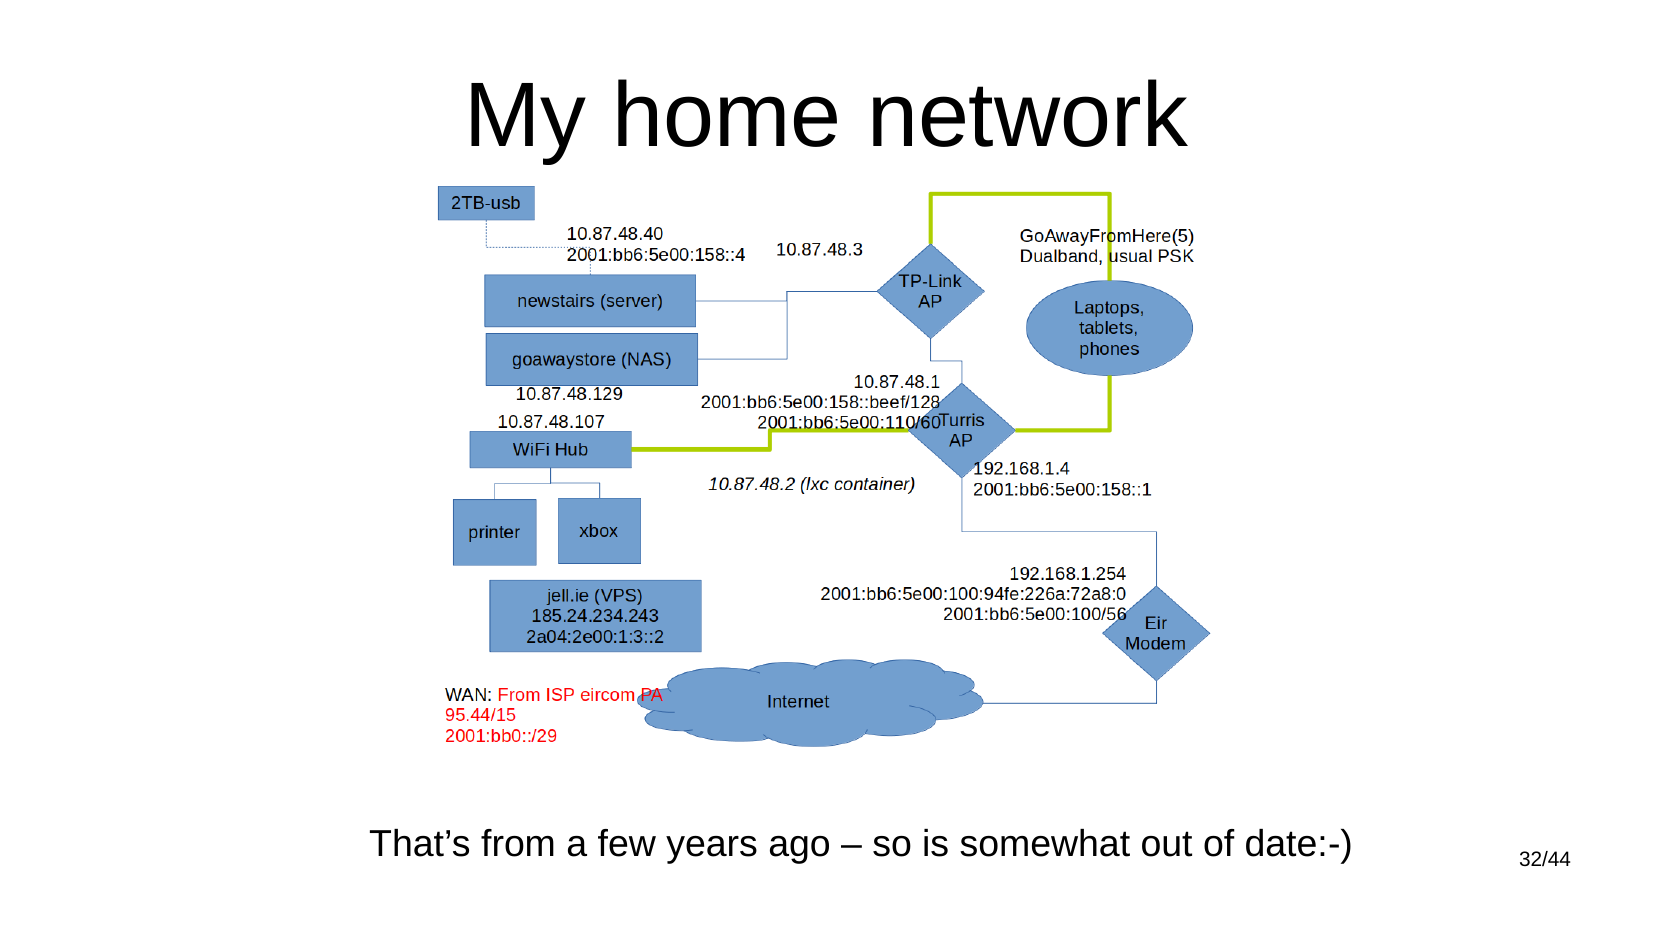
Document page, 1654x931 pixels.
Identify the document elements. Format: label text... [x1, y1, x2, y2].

picture [425, 165, 1218, 756]
text_box That’s from a few years ago – so is somewhat out of date:-) [354, 814, 1369, 872]
title My home network [82, 37, 1571, 193]
